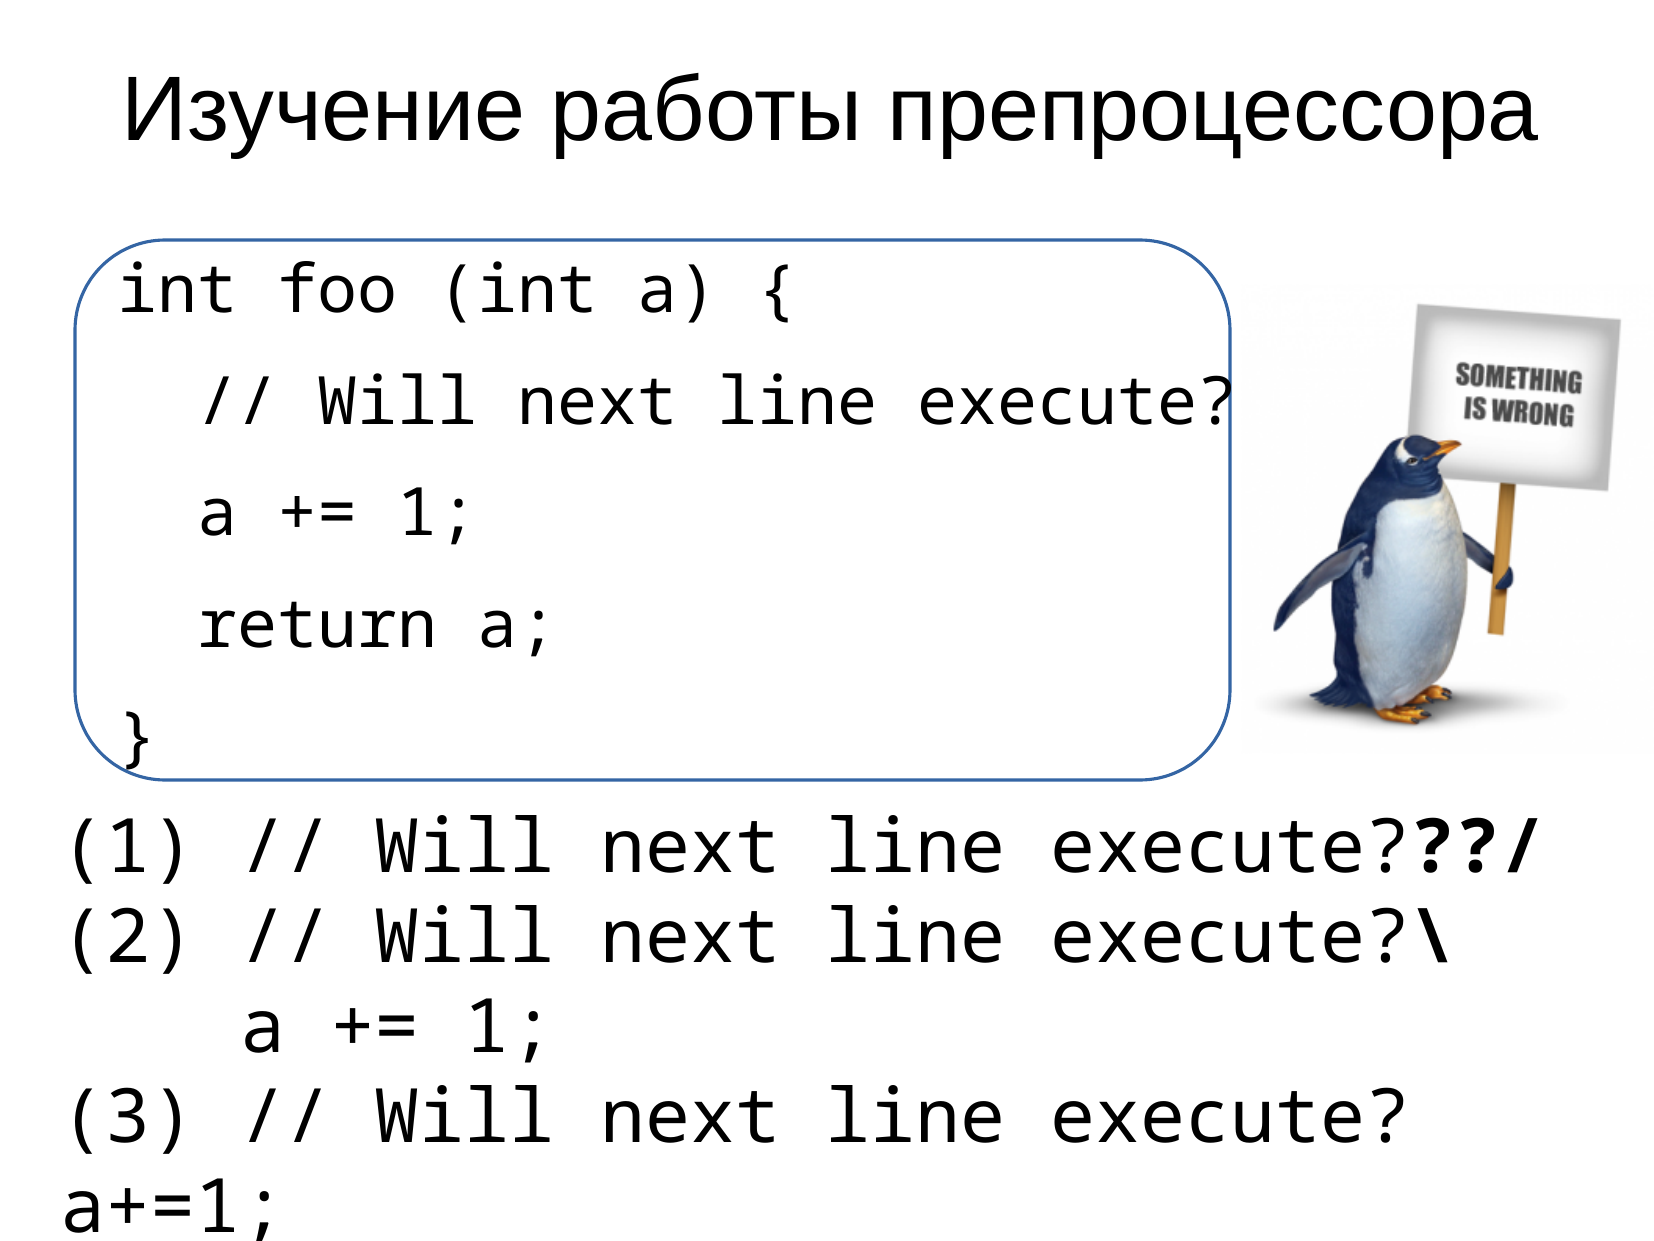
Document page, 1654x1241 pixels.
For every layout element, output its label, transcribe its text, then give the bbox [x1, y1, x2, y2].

text_box int foo (int a) { // Will next line execute???/ a += 1; return a; } [75, 240, 1231, 781]
picture [1241, 285, 1654, 754]
title (1) // Will next line execute???/ (2) // Will next line execute?\ a += 1; (3) // Will next line execute?a+=1; [60, 797, 1606, 1198]
title Изучение работы препроцессора [86, 0, 1576, 208]
